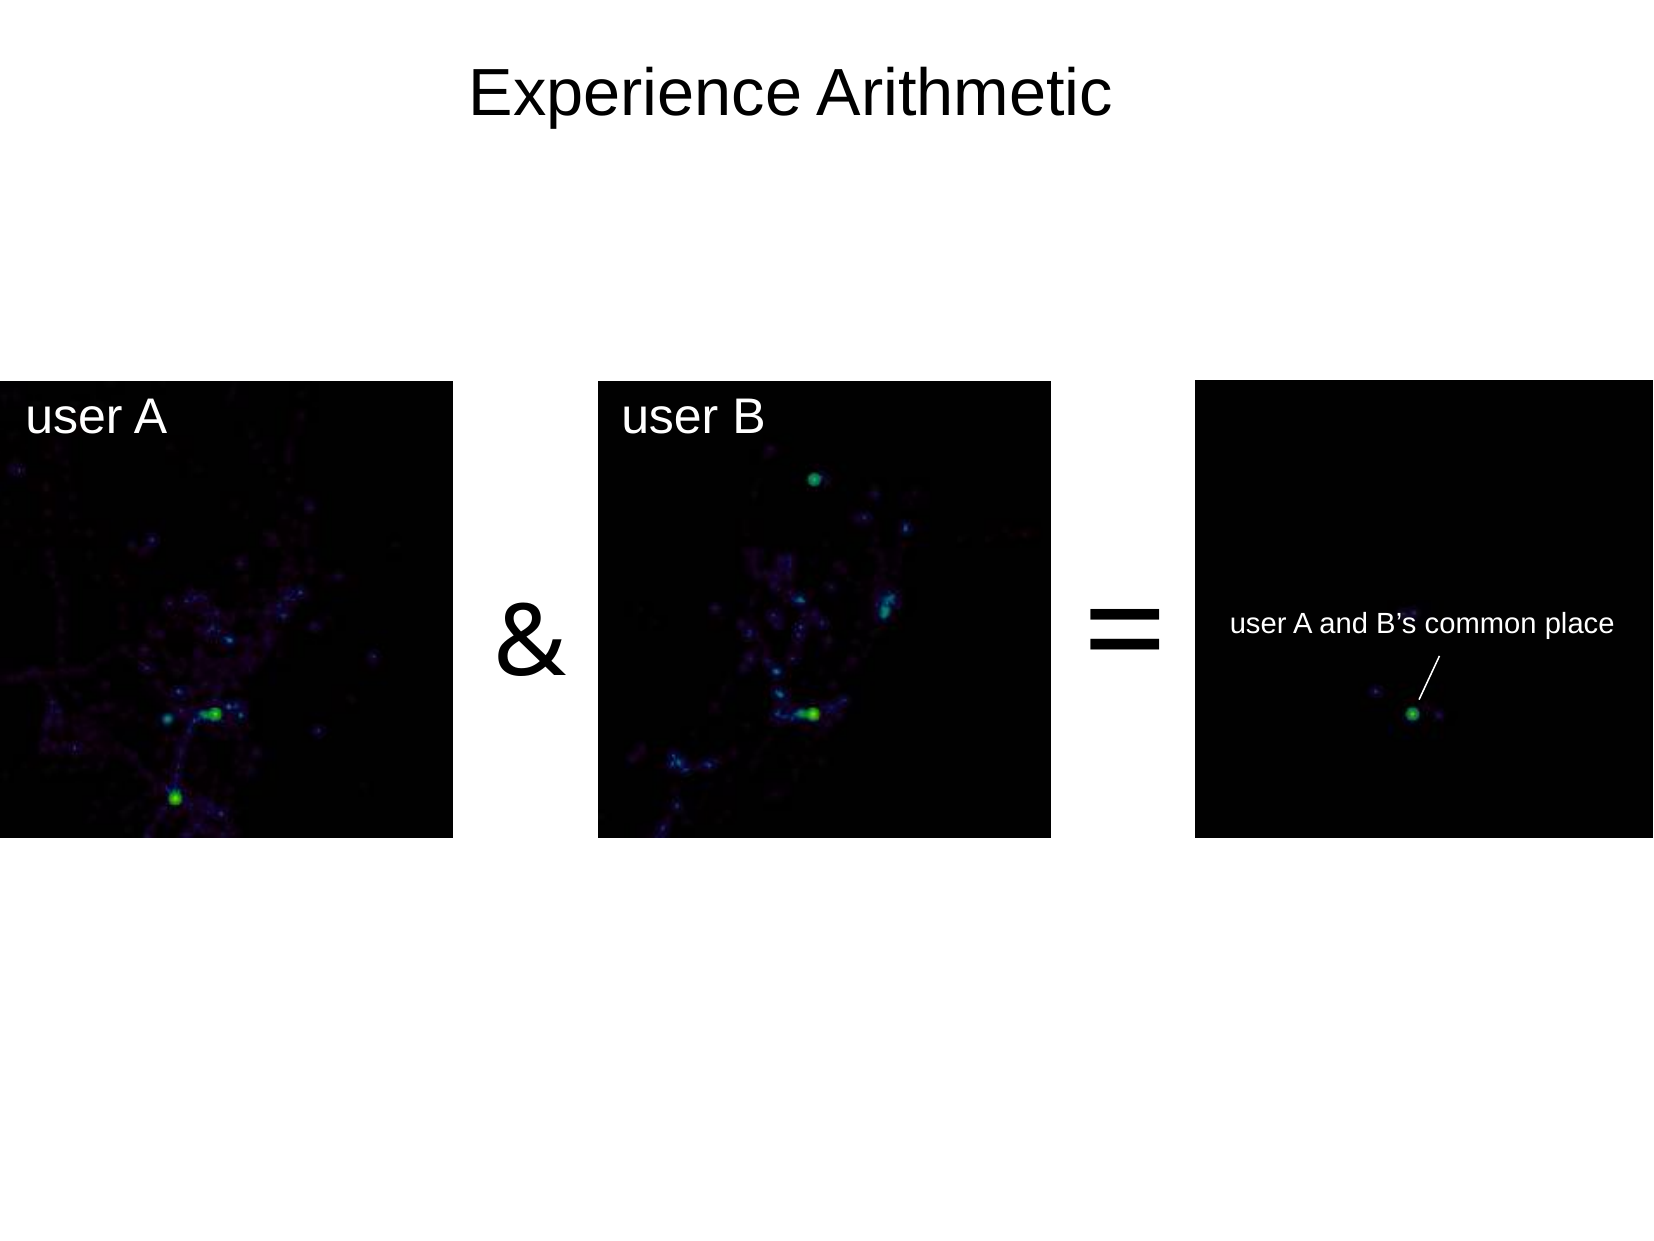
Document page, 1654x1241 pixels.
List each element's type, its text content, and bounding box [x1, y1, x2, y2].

picture [598, 381, 1051, 838]
text_box = [1067, 514, 1184, 734]
text_box user B [606, 380, 781, 453]
text_box user A [10, 380, 183, 453]
text_box user A and B’s common place [1214, 599, 1631, 648]
picture [1195, 380, 1653, 838]
text_box Experience Arithmetic [454, 47, 1129, 138]
text_box & [478, 560, 582, 713]
picture [0, 381, 453, 838]
